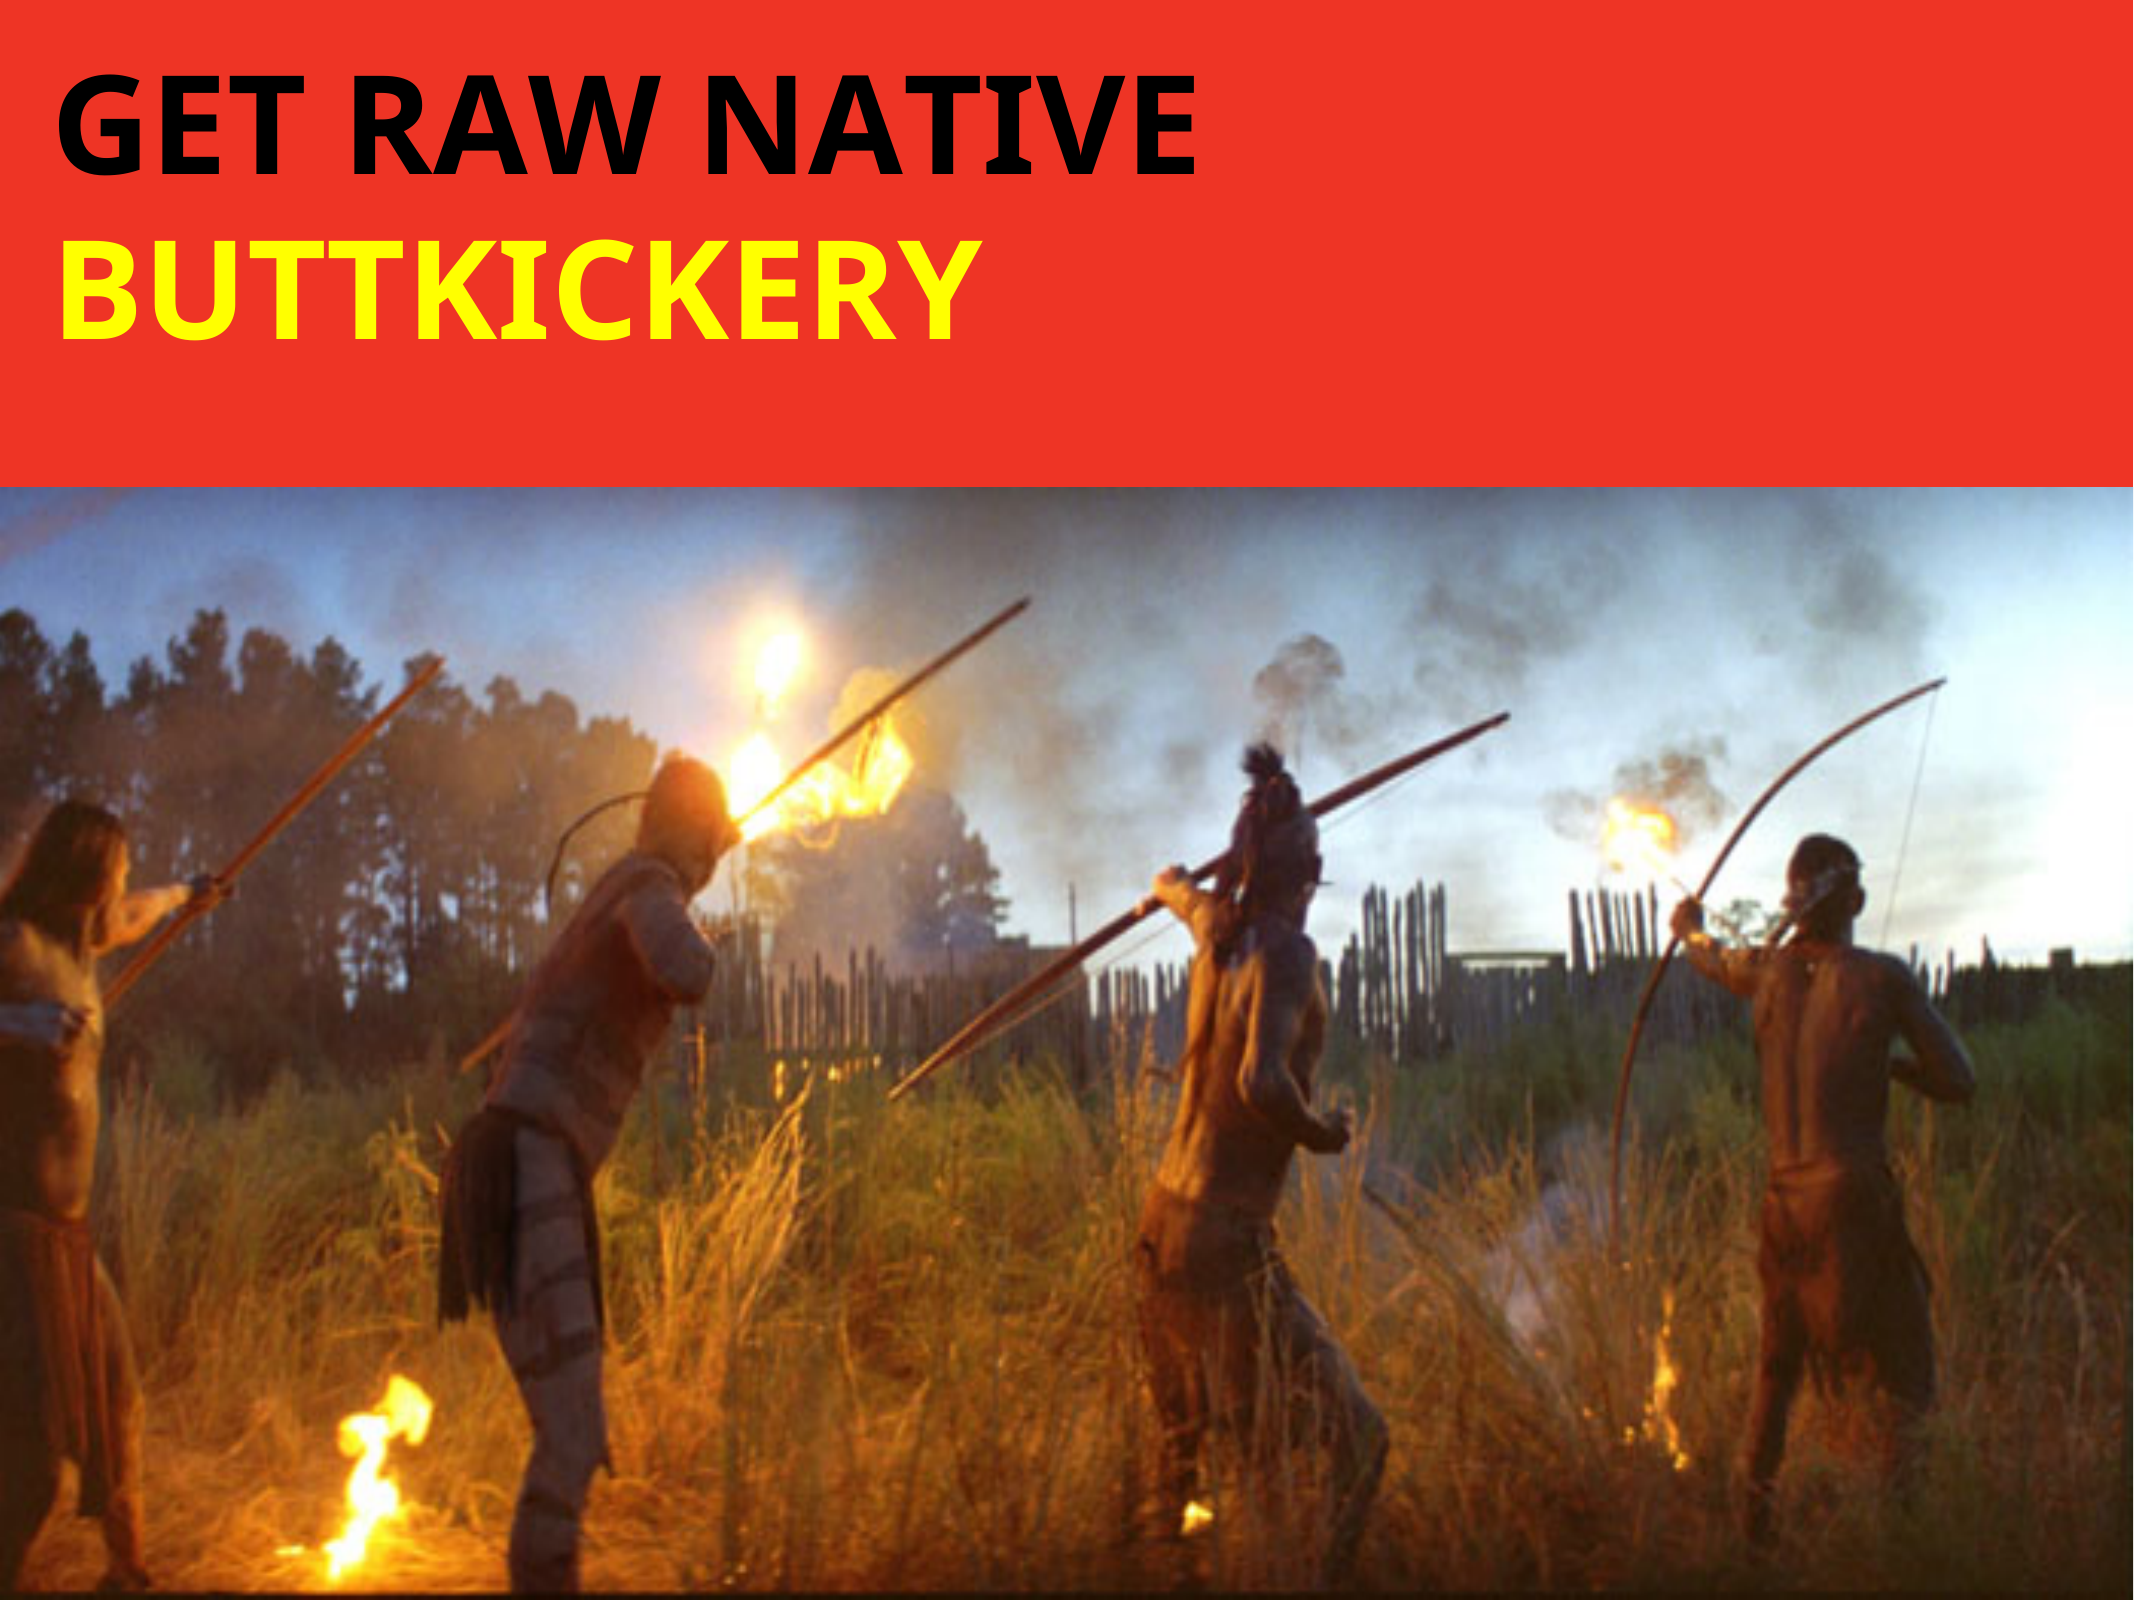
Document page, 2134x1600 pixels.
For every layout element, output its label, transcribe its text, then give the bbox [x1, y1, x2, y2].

text_box GET RAW NATIVE BUTTKICKERY [41, 37, 2134, 483]
picture [0, 487, 2134, 1600]
